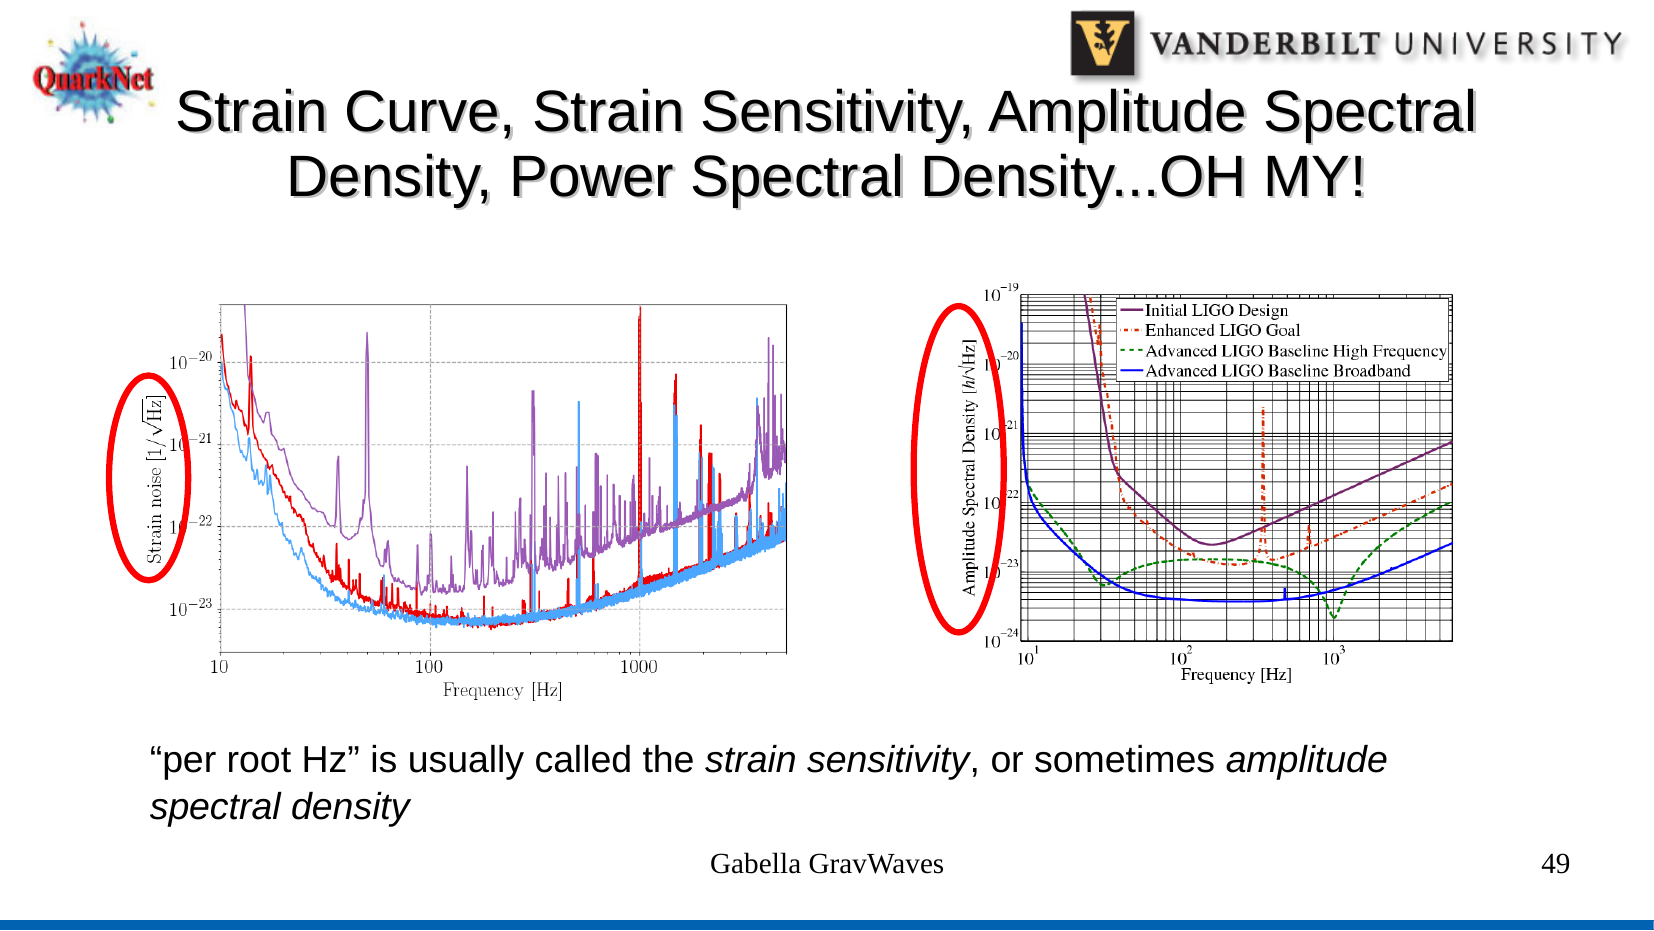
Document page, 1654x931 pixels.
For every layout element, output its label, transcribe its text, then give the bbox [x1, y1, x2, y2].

picture [935, 250, 1518, 701]
picture [129, 250, 859, 701]
picture [1067, 8, 1637, 91]
text_box “per root Hz” is usually called the strain sensitivity, or sometimes amplitude spectral density [135, 725, 1456, 835]
picture [19, 16, 166, 135]
title Strain Curve, Strain Sensitivity, Amplitude Spectral Density, Power Spectral Density...OH MY! [121, 70, 1534, 217]
picture [935, 310, 1000, 629]
picture [129, 379, 185, 577]
